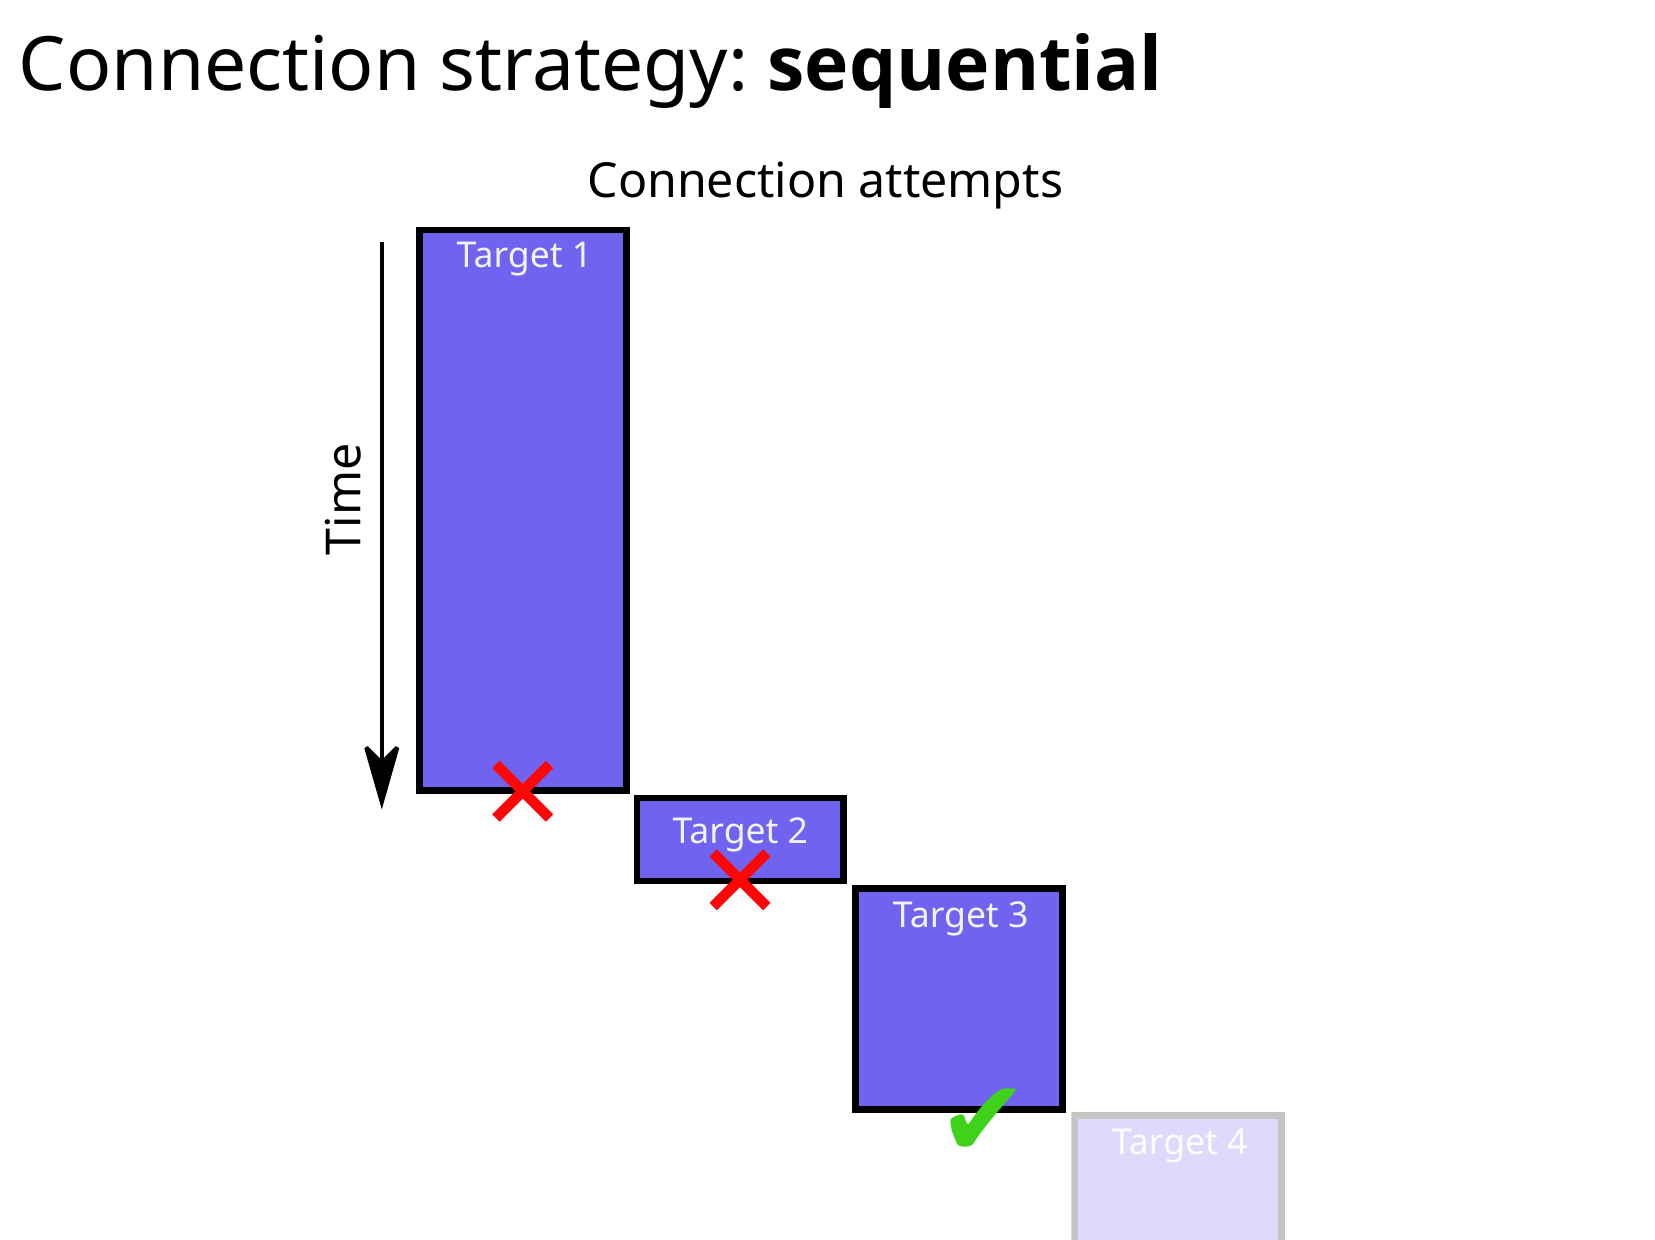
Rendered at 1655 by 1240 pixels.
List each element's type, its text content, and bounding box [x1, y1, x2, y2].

text_box Connection strategy: sequential [4, 3, 1196, 110]
picture [324, 161, 1285, 1240]
